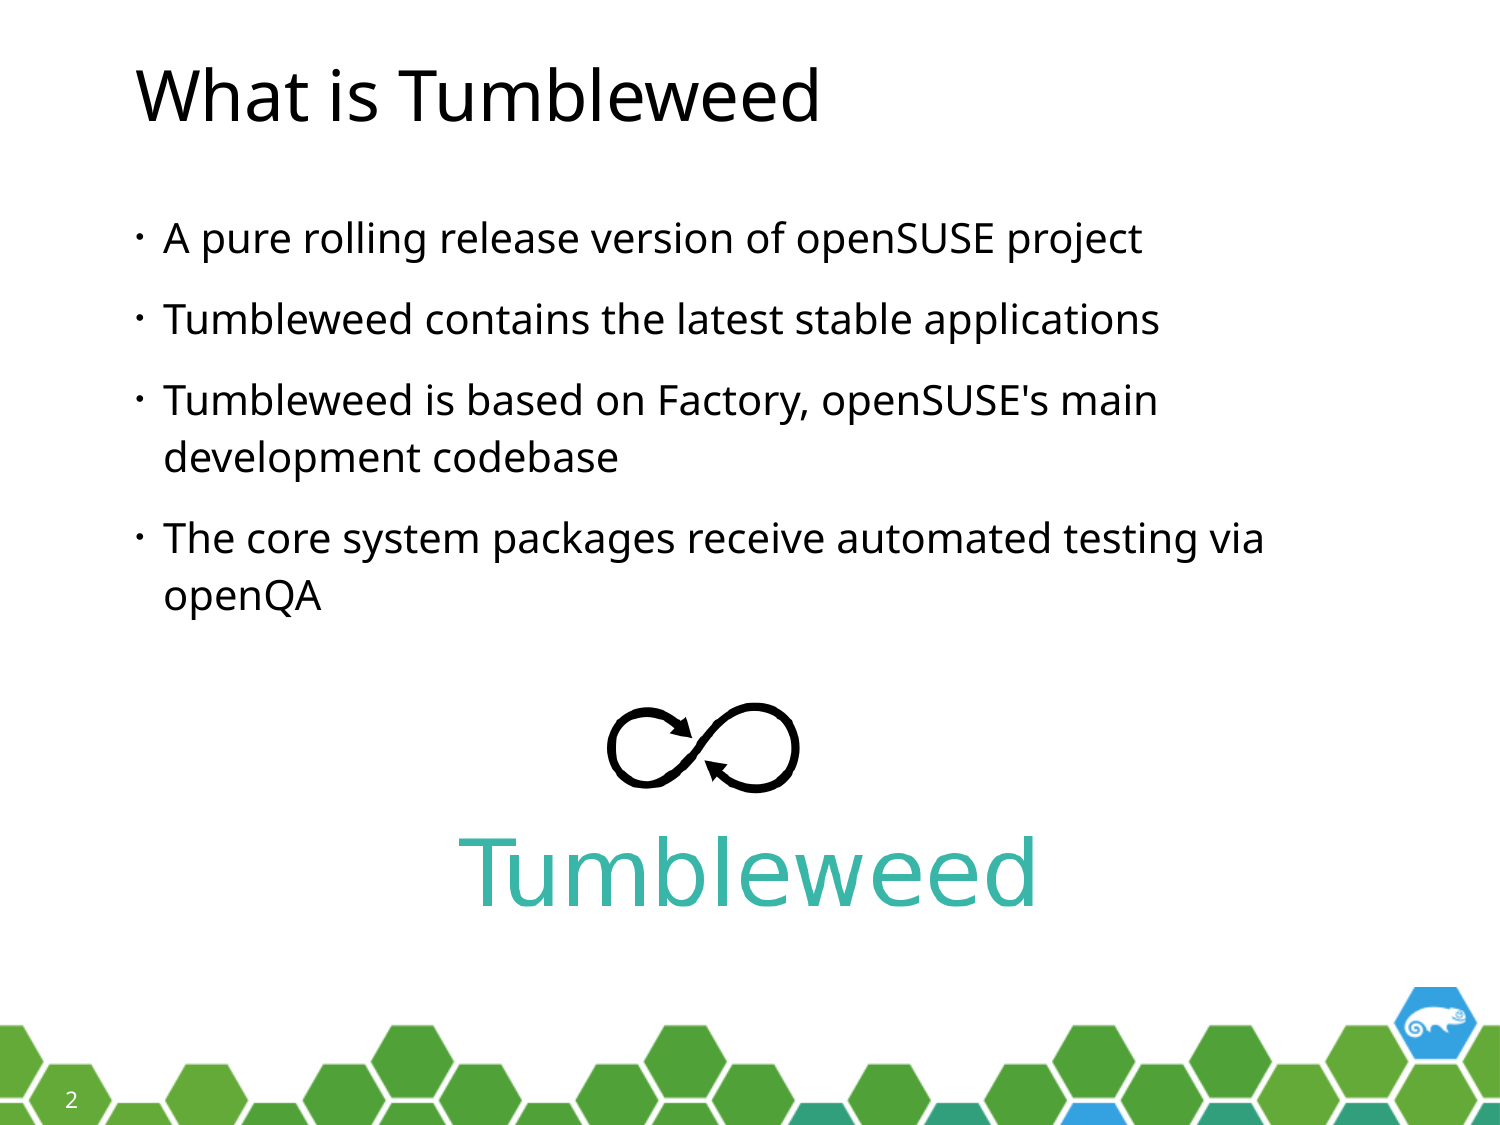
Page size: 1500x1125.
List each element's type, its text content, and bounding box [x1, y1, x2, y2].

list A pure rolling release version of openSUSE project Tumbleweed contains the latest stable applications Tumbleweed is based on Factory, openSUSE's main development codebase The core system packages receive automated testing via openQA [135, 208, 1372, 862]
picture [0, 987, 1500, 1125]
title What is Tumbleweed [135, 12, 1372, 175]
picture [425, 669, 1065, 941]
